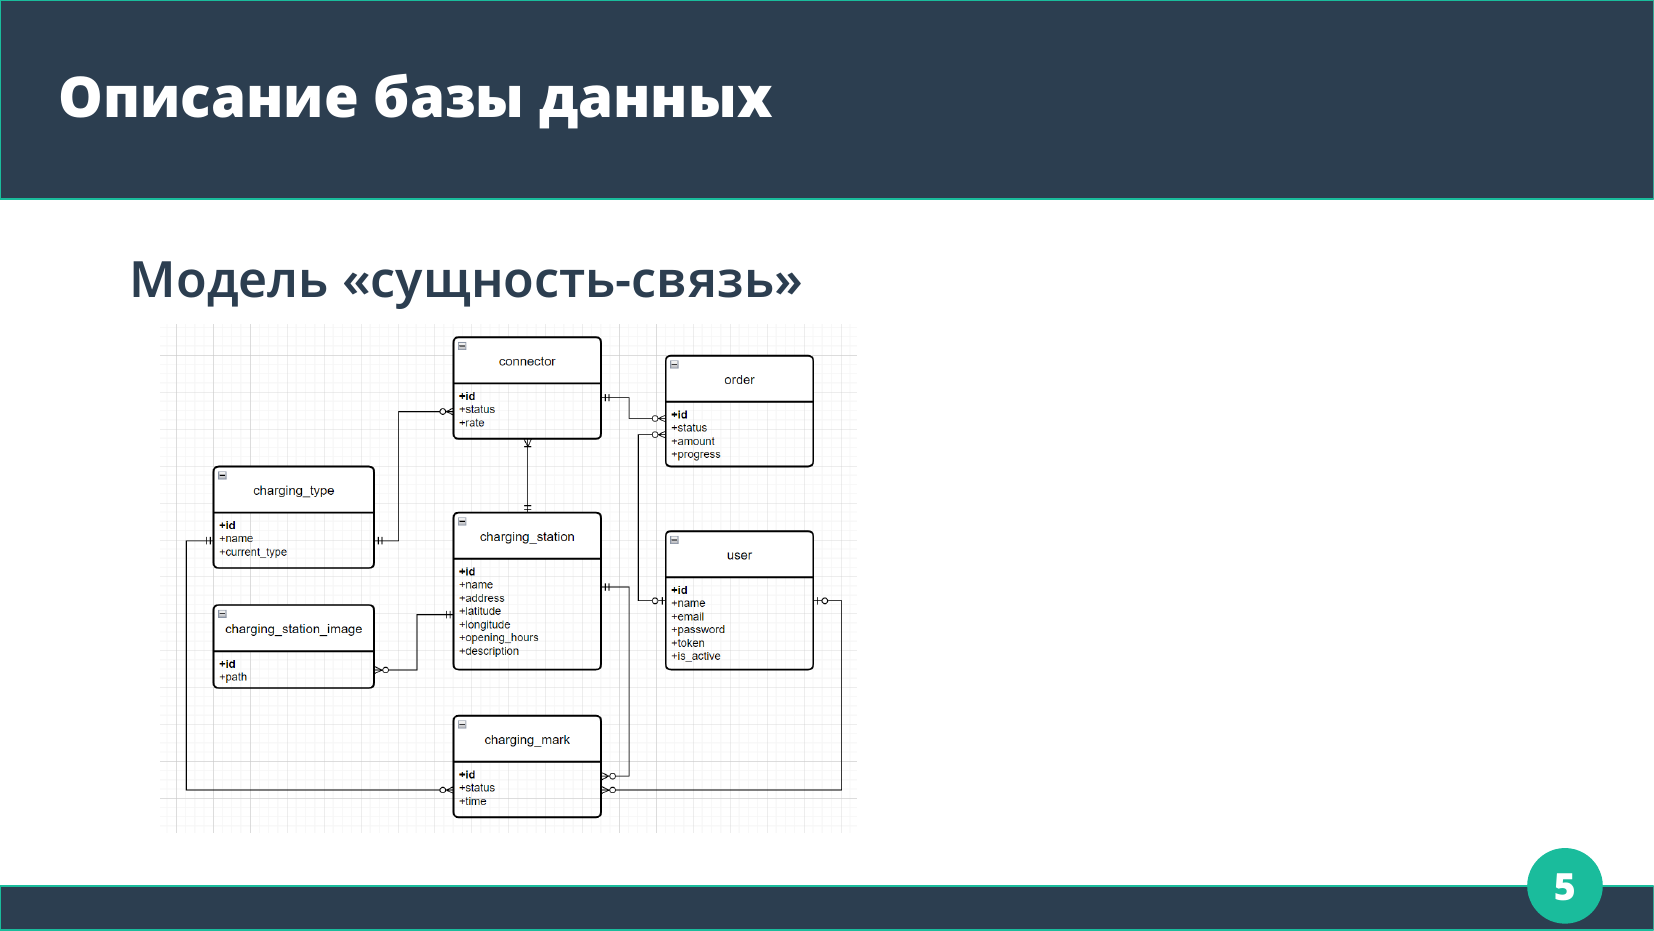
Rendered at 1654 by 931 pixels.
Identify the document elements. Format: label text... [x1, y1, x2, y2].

list Модель «сущность-связь» [59, 243, 1595, 864]
title Описание базы данных [59, 37, 1595, 155]
picture [160, 324, 857, 833]
